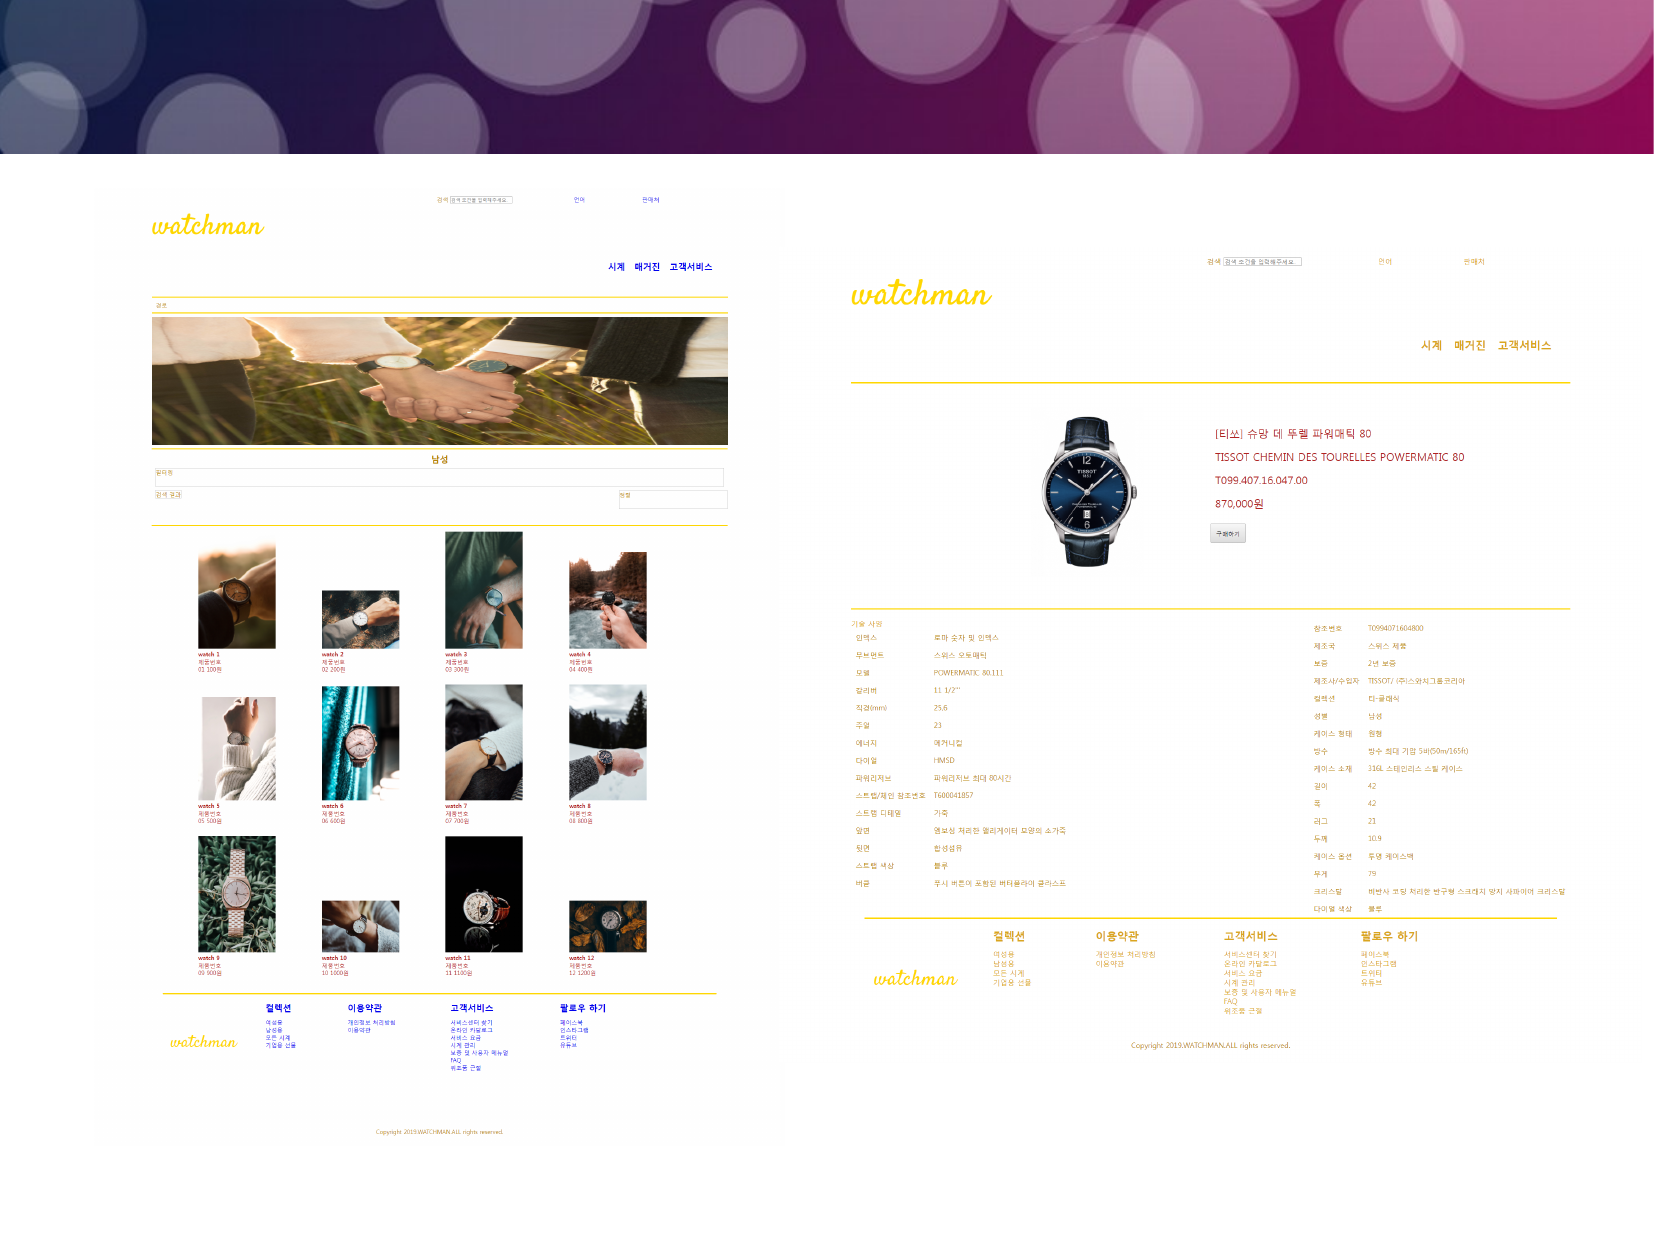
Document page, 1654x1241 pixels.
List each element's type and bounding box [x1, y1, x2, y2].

picture [94, 188, 1642, 1146]
picture [0, 0, 1654, 154]
